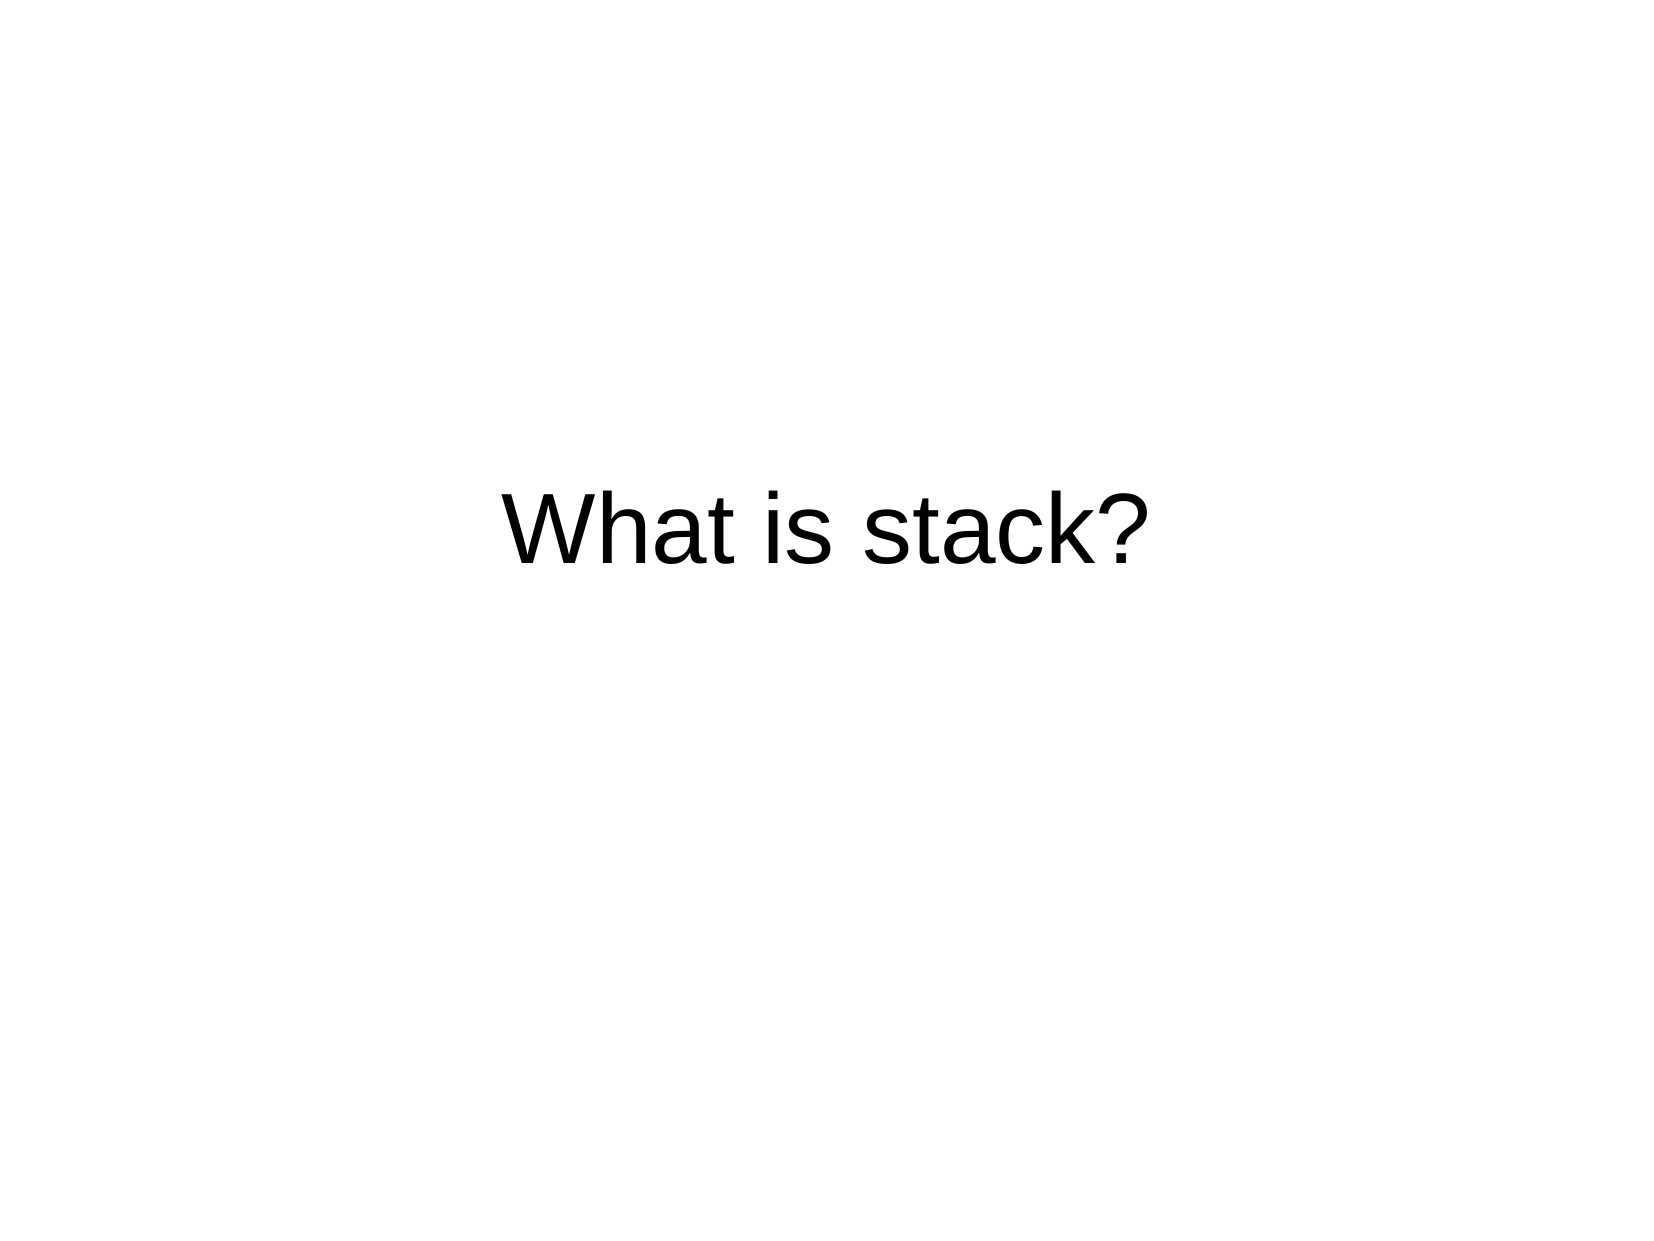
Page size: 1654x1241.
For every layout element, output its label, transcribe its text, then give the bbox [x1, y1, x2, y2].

subtitle What is stack? [82, 49, 1571, 1010]
